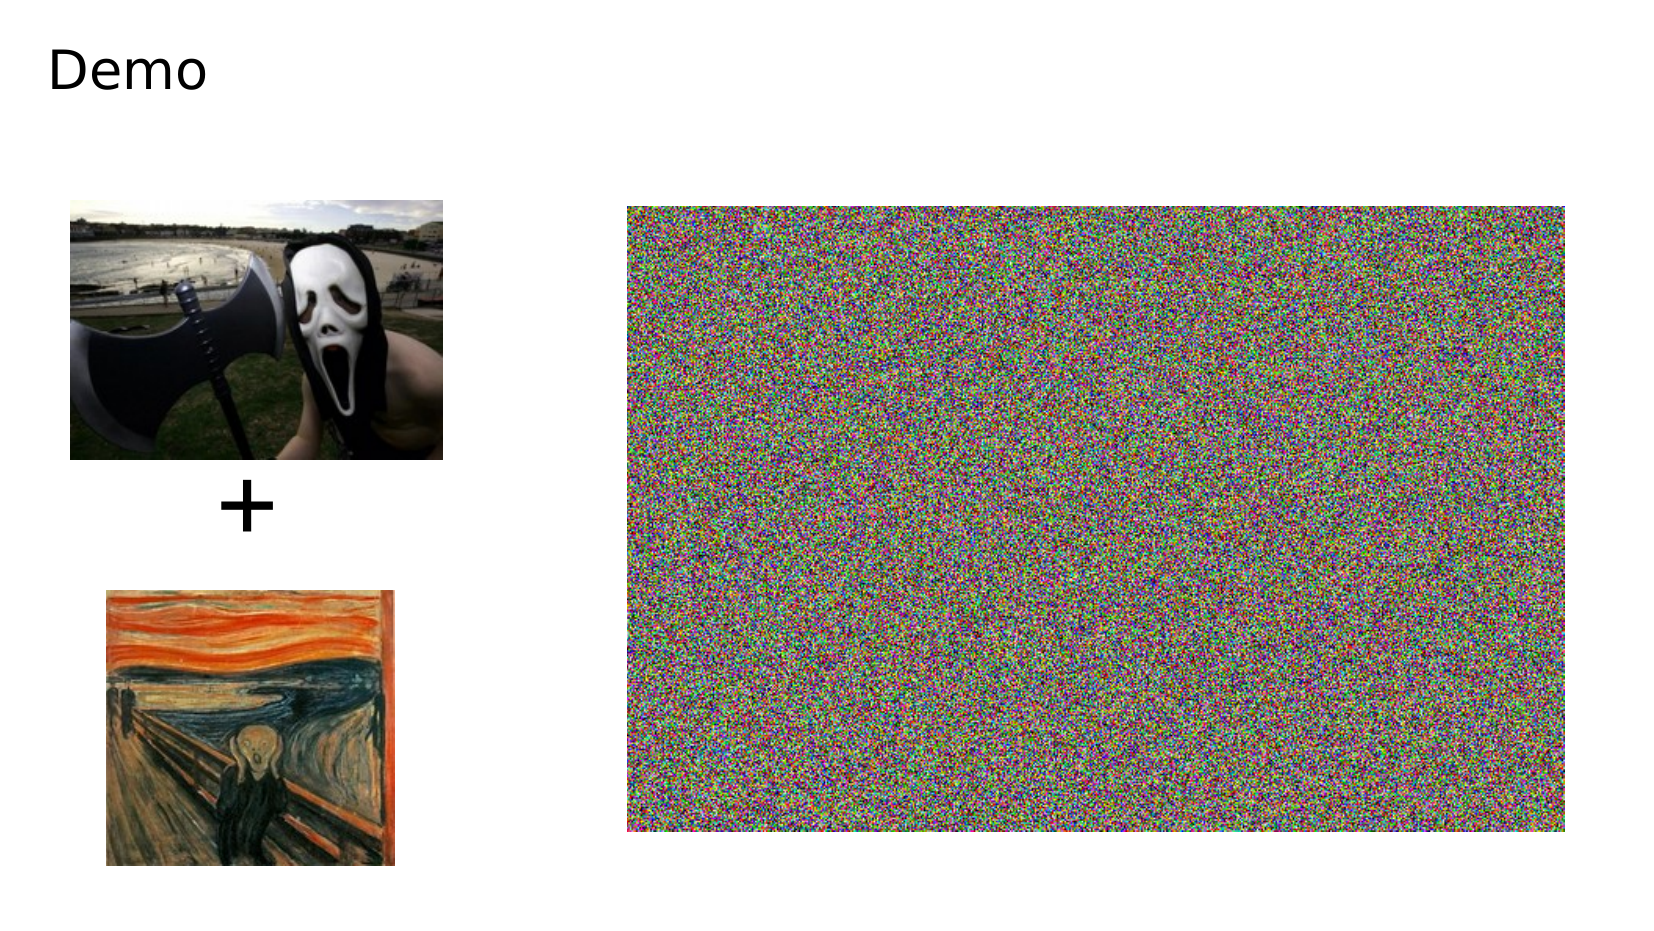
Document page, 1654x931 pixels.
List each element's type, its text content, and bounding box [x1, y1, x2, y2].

picture [70, 200, 443, 460]
title Demo [47, 23, 1536, 119]
picture [106, 590, 395, 866]
picture [627, 206, 1565, 832]
text_box + [153, 437, 343, 569]
